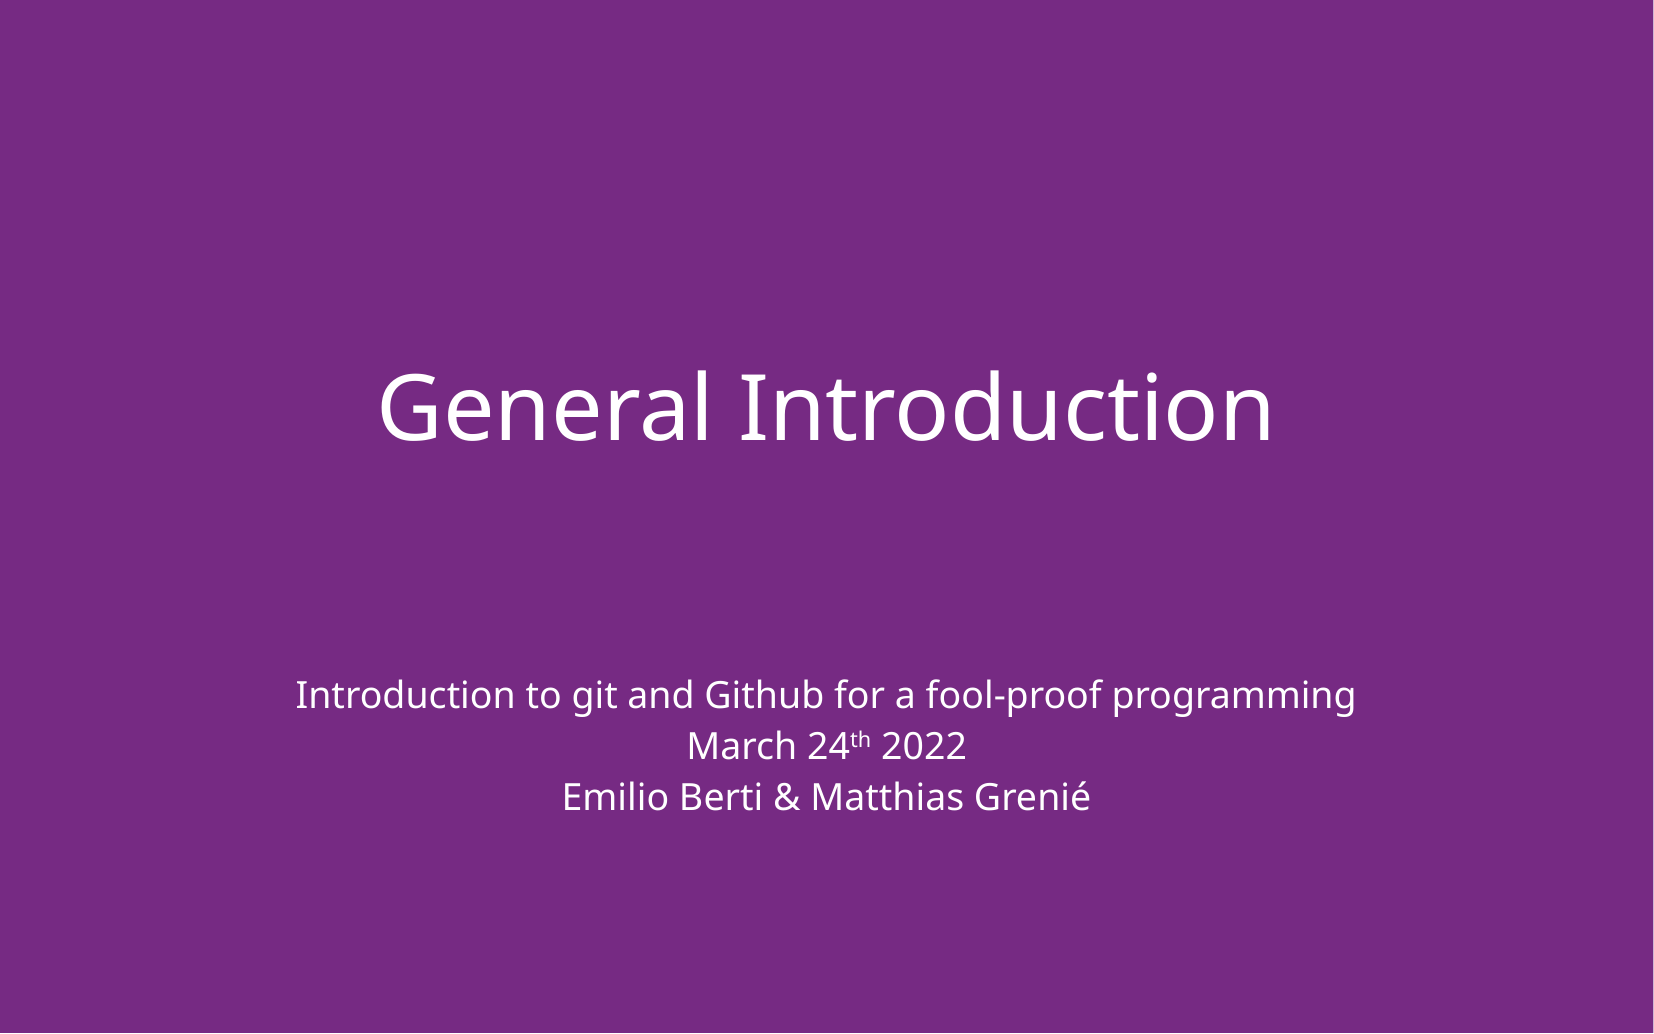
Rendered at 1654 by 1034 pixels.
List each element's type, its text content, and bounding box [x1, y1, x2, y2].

title General Introduction [82, 318, 1571, 492]
text_box Introduction to git and Github for a fool-proof programming March 24th 2022 Emilio Berti & Matthias Grenié [191, 661, 1462, 813]
